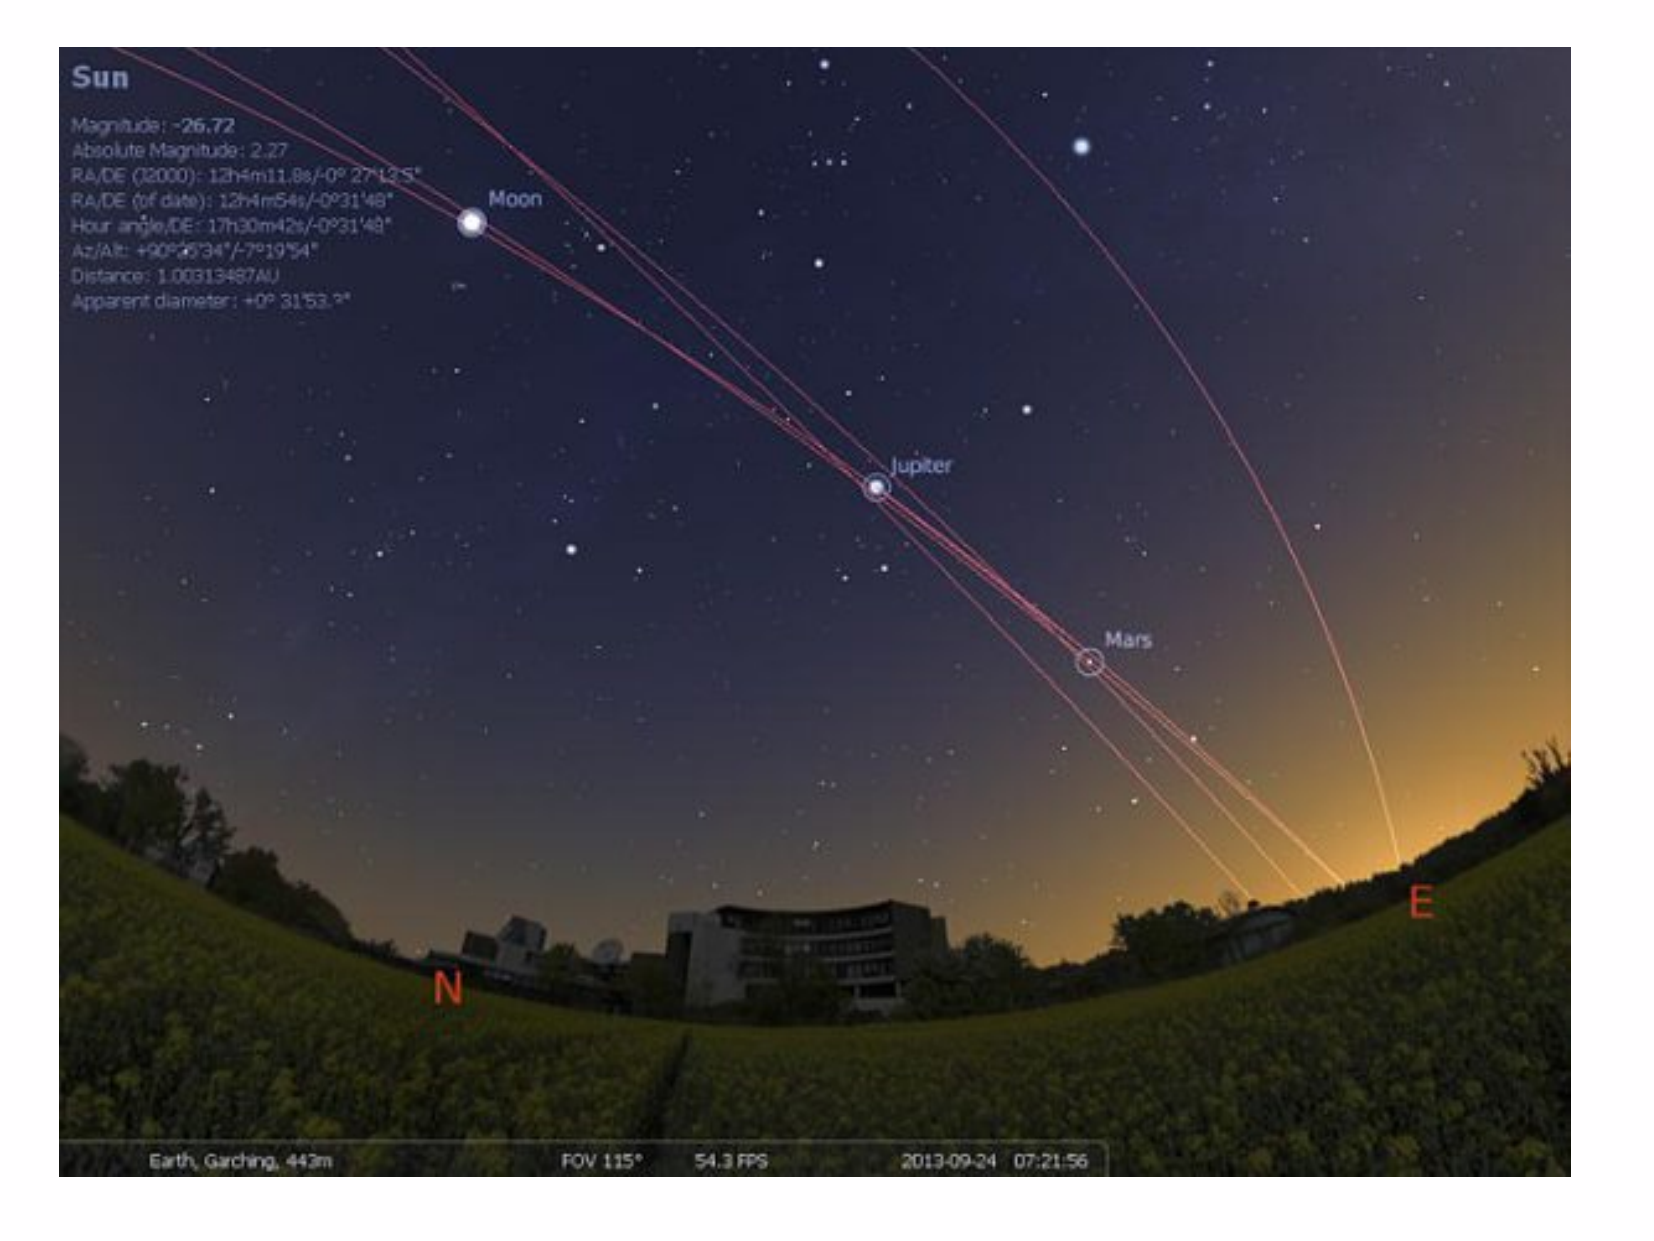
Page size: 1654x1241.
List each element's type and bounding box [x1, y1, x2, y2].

picture [59, 47, 1571, 1177]
